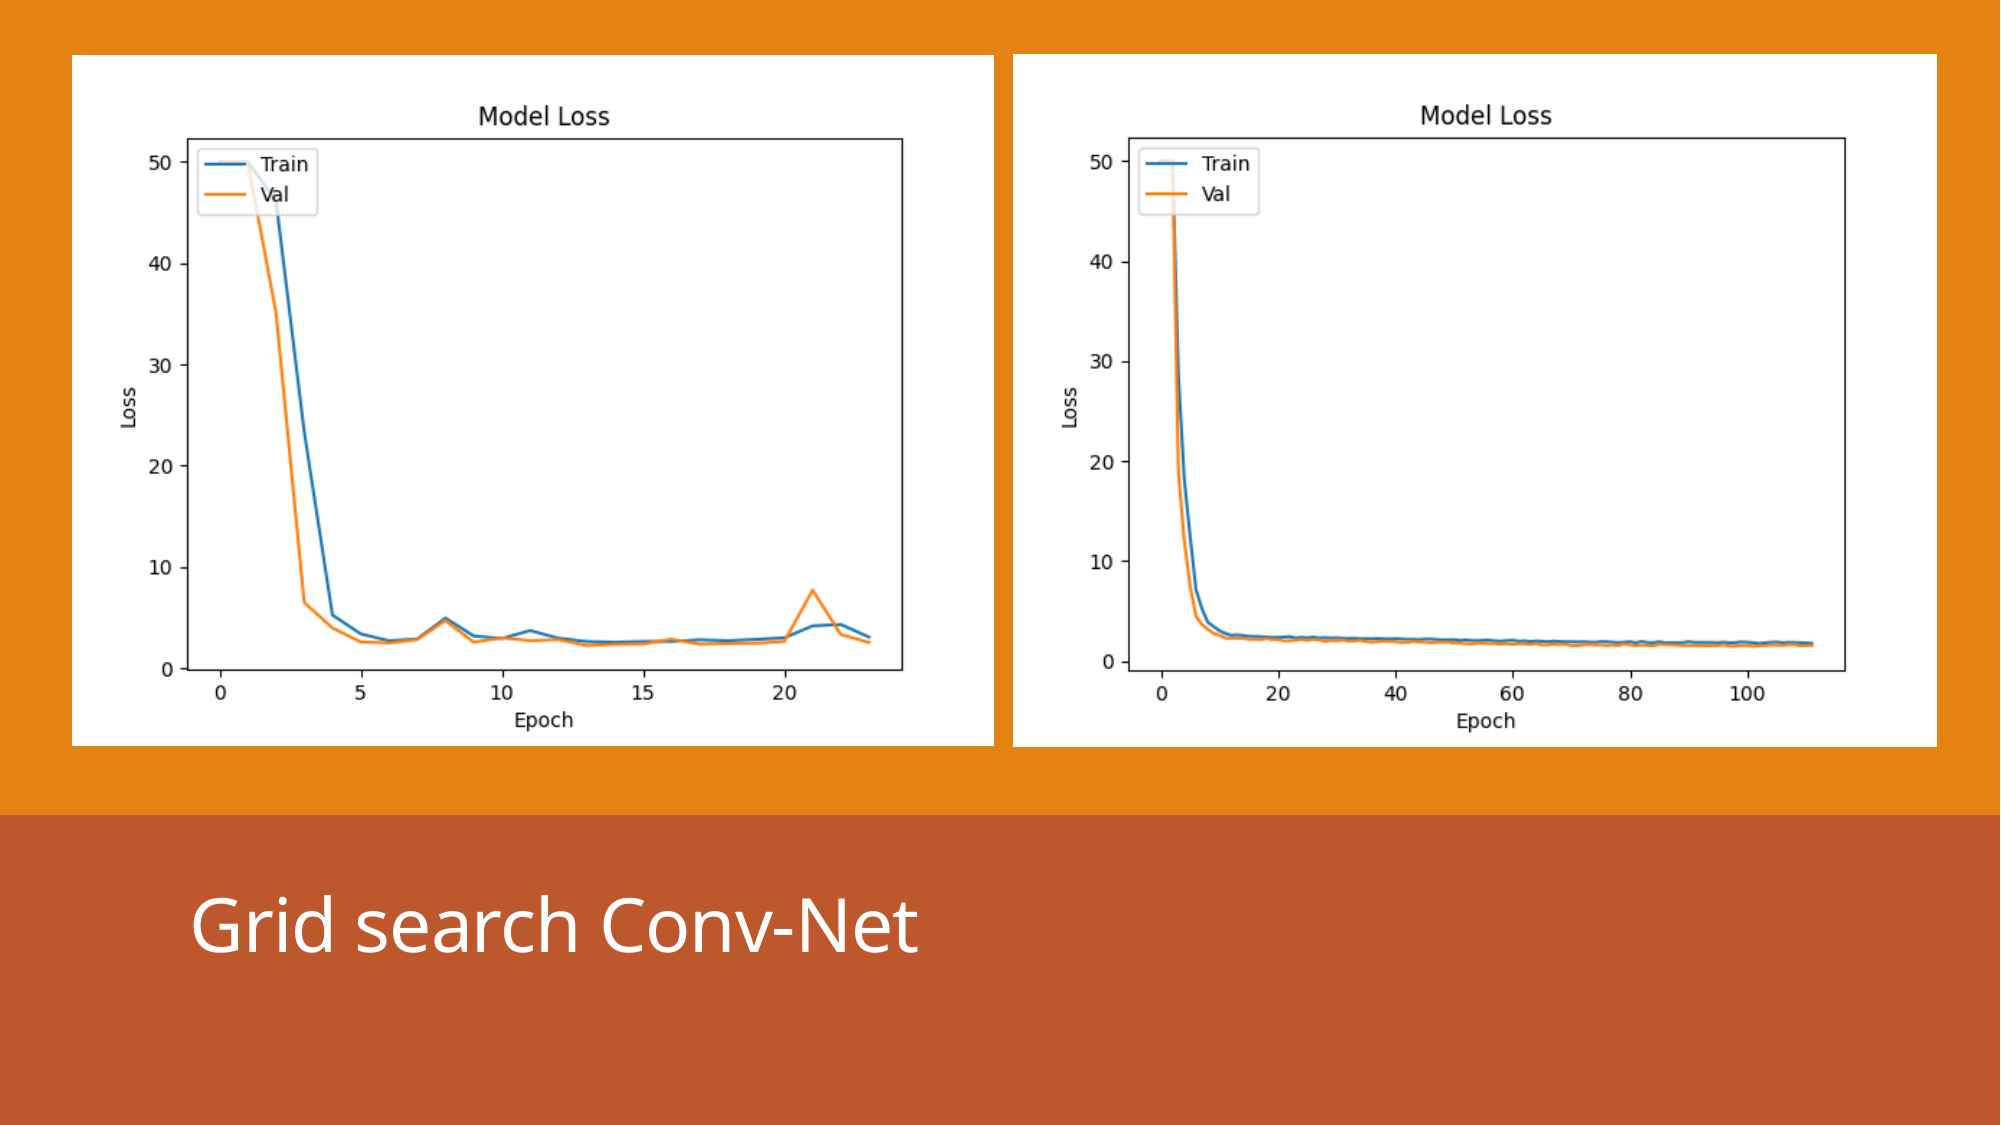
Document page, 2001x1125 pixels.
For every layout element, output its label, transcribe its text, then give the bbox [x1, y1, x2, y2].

text_box [0, 0, 2000, 1125]
picture [1013, 54, 1937, 747]
picture [72, 55, 994, 746]
title Grid search Conv-Net [174, 840, 1825, 976]
